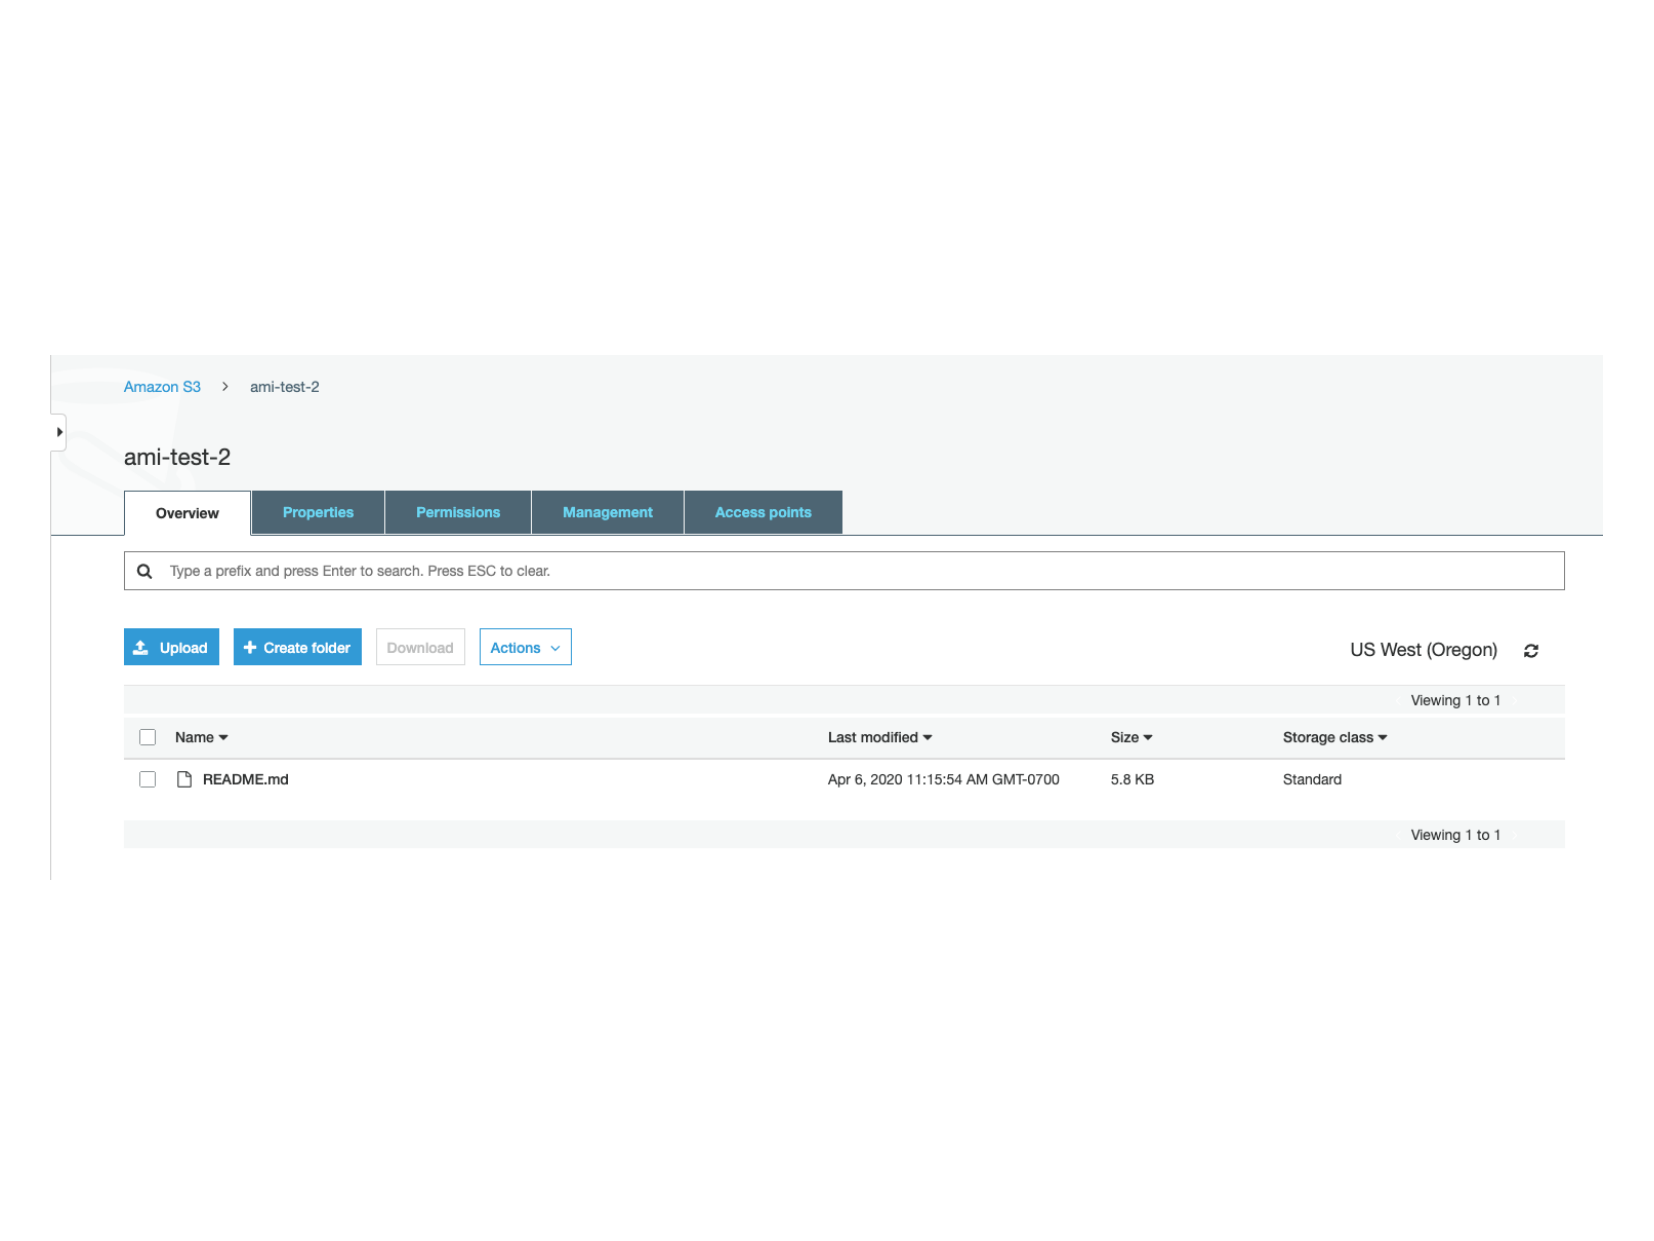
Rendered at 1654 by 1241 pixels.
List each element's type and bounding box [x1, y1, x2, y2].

picture [42, 355, 1603, 880]
